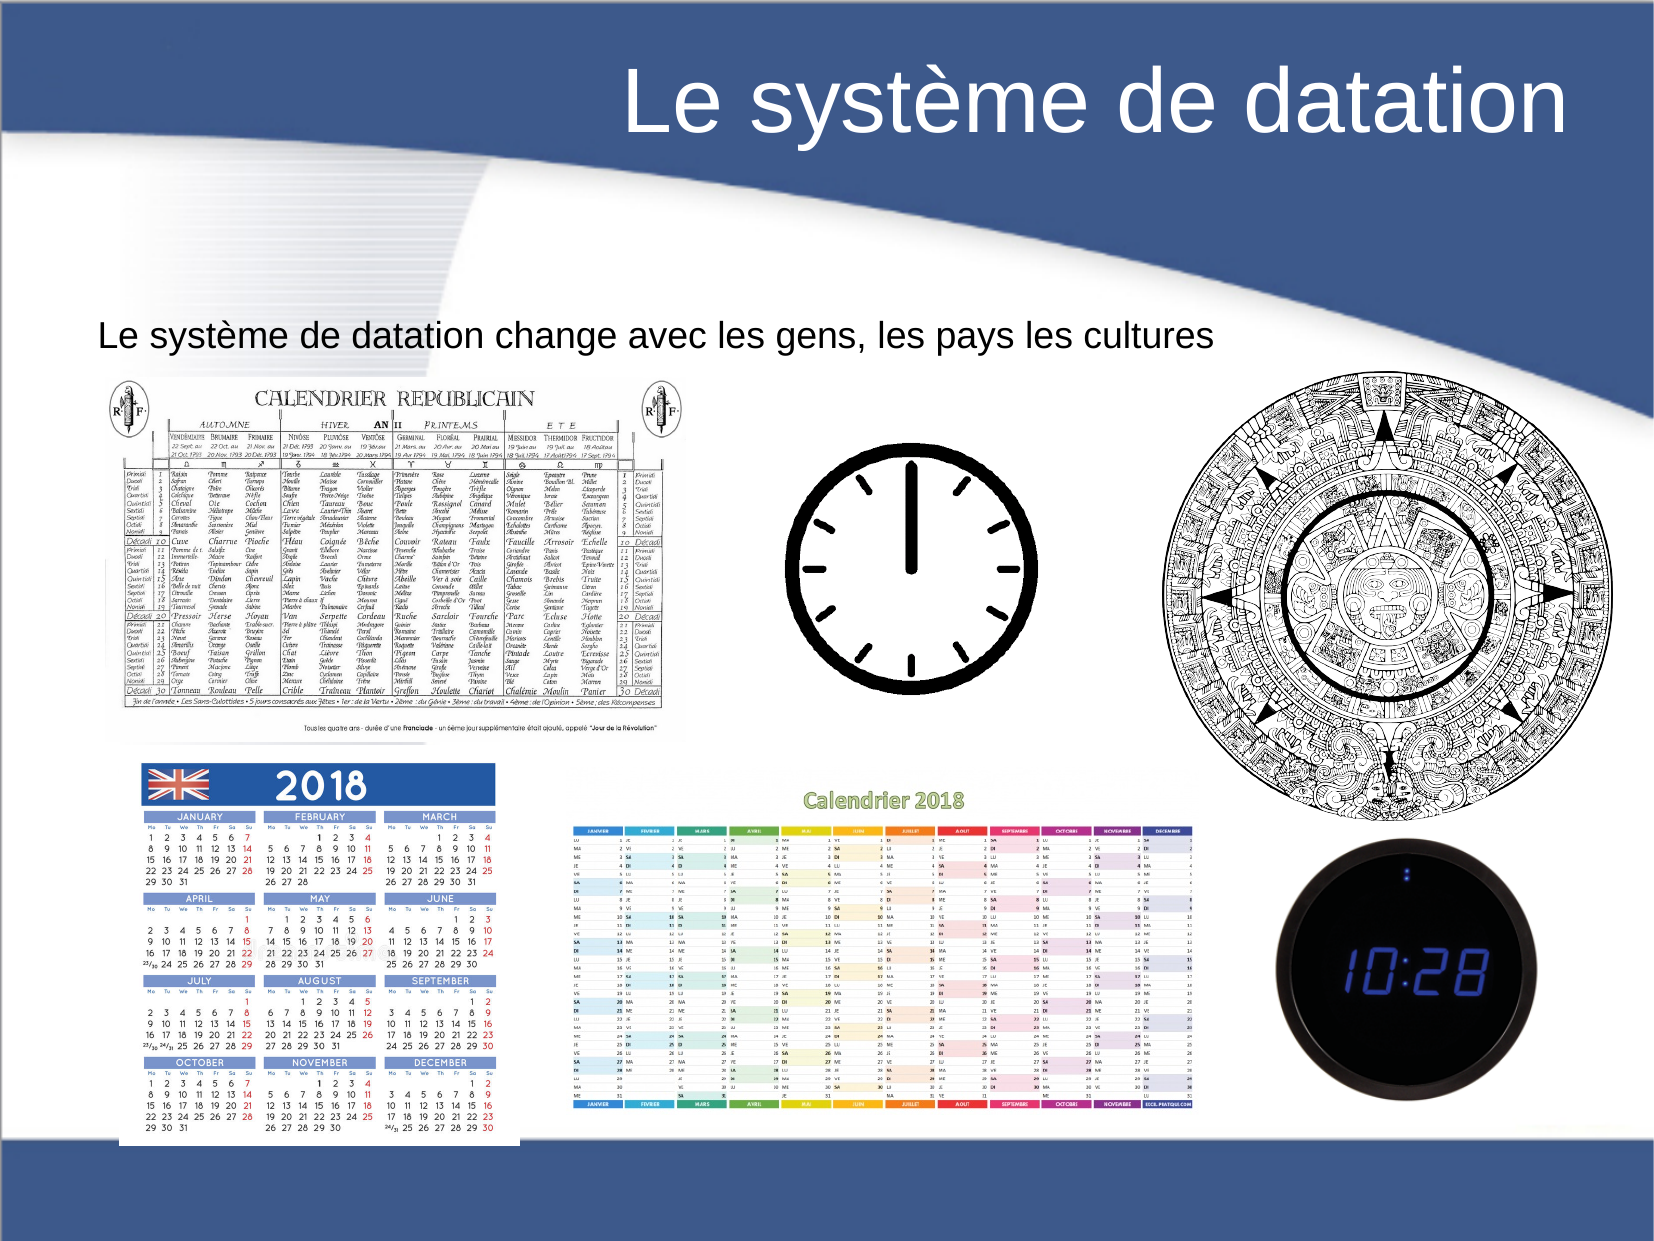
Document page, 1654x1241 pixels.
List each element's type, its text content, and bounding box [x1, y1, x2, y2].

text_box Le système de datation change avec les gens, les pays les cultures [82, 307, 1524, 364]
title Le système de datation [82, 49, 1571, 257]
picture [0, 0, 1654, 1241]
